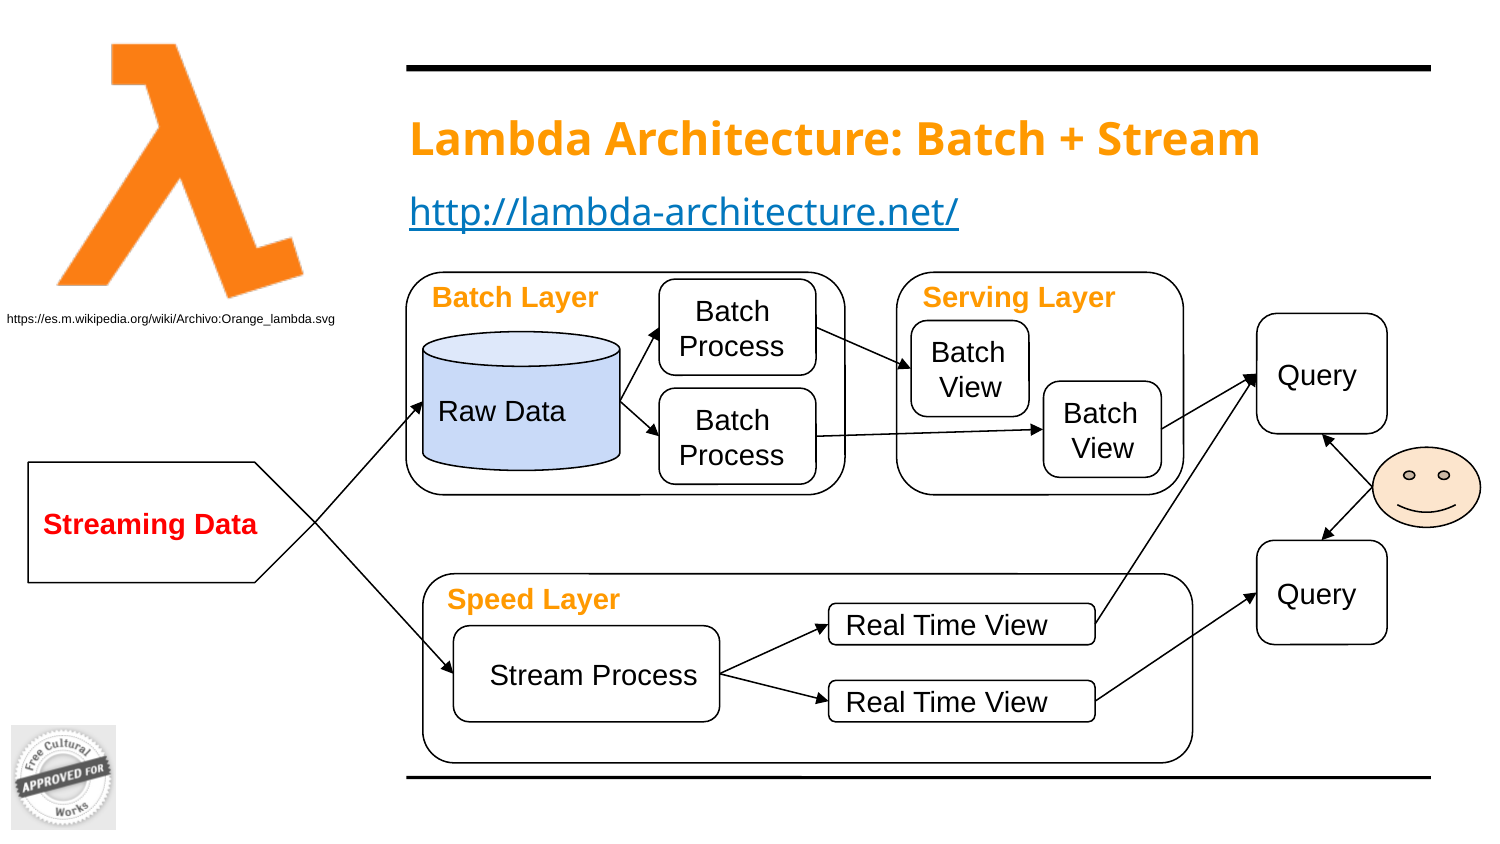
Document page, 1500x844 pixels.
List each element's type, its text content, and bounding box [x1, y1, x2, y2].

text_box Batch View [911, 320, 1030, 417]
text_box Real Time View [828, 603, 1096, 645]
list http://lambda-architecture.net/ [393, 165, 1431, 240]
text_box Batch Layer [622, 329, 846, 435]
text_box Serving Layer [896, 272, 1184, 433]
picture [11, 725, 116, 830]
text_box Query [1256, 540, 1388, 645]
picture [38, 24, 316, 296]
text_box Batch Process [659, 279, 817, 376]
text_box Stream Process [453, 625, 720, 722]
text_box Raw Data [422, 350, 620, 471]
text_box Speed Layer [422, 573, 1126, 672]
text_box Query [1256, 313, 1388, 434]
text_box Batch Process [659, 388, 817, 485]
text_box https://es.m.wikipedia.org/wiki/Archivo:Orange_lambda.svg [0, 296, 362, 332]
text_box [1372, 447, 1481, 528]
text_box Speed Layer [724, 573, 1193, 699]
text_box Batch Layer [406, 272, 845, 417]
text_box Batch Layer [406, 404, 846, 495]
text_box Real Time View [828, 680, 1096, 722]
title Lambda Architecture: Batch + Stream [393, 94, 1431, 165]
text_box Batch View [1043, 381, 1162, 478]
text_box Streaming Data [28, 462, 314, 583]
text_box Speed Layer [422, 637, 1193, 763]
text_box Serving Layer [896, 418, 1184, 495]
